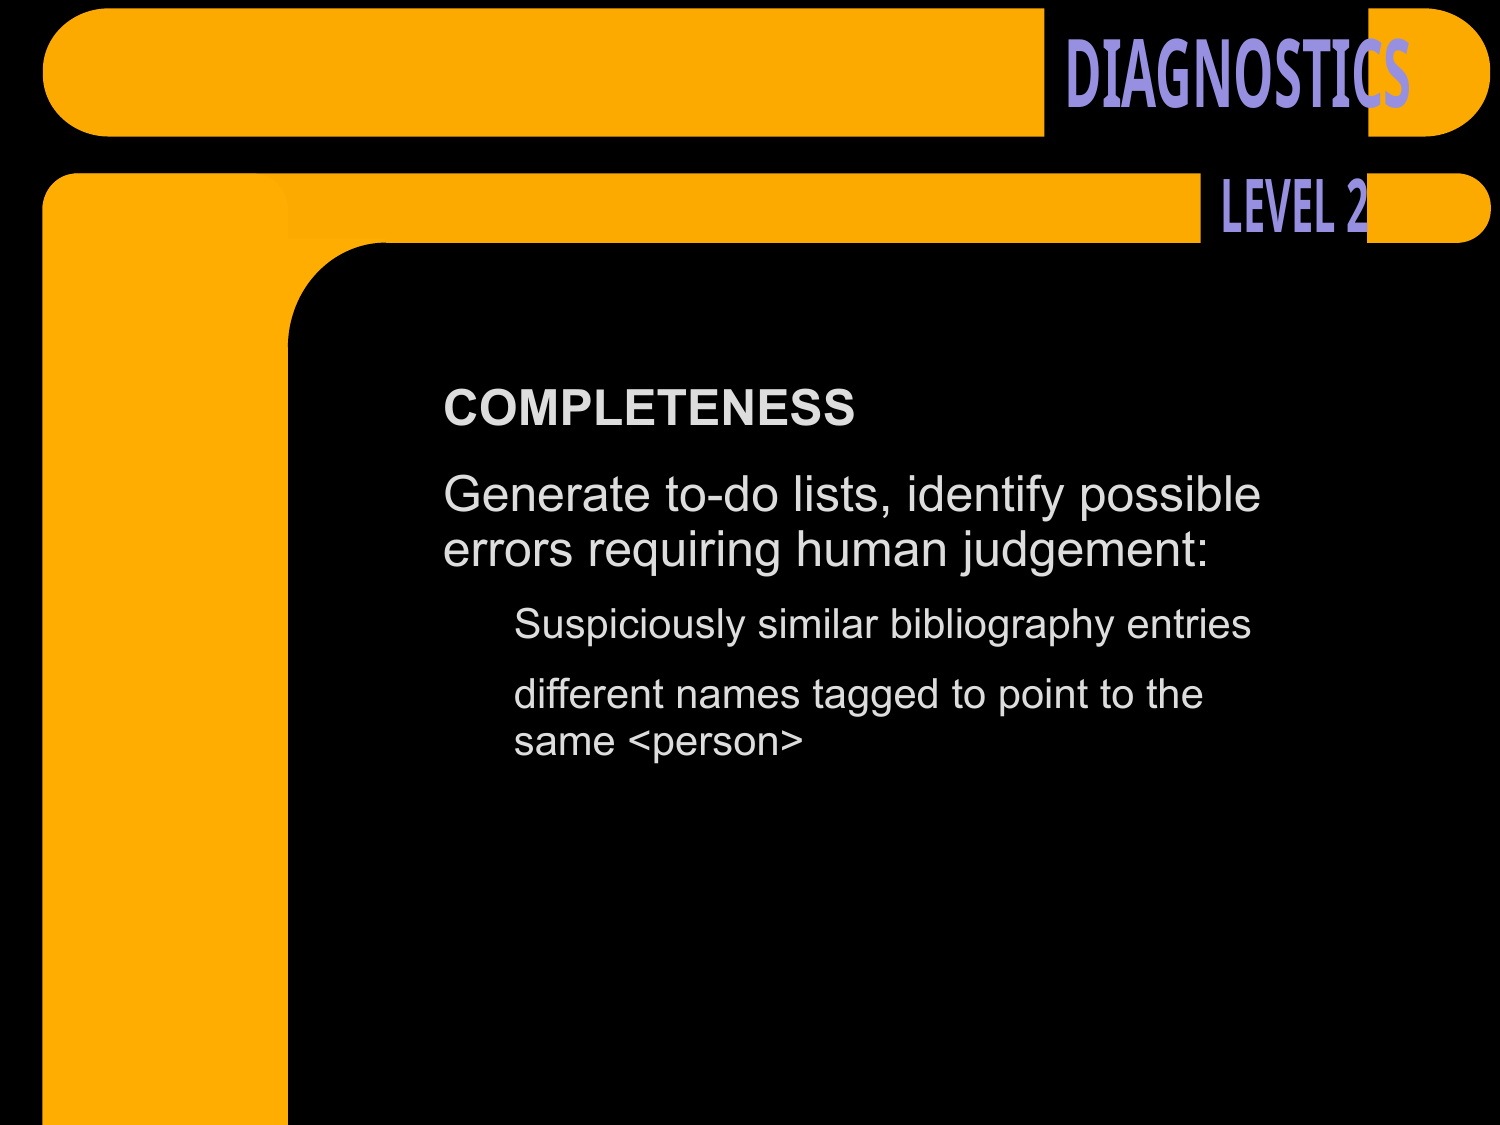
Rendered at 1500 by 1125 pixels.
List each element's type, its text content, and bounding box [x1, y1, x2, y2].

picture [0, 0, 1500, 1125]
list COMPLETENESS Generate to-do lists, identify possible errors requiring human judgement: Suspiciously similar bibliography entries different names tagged to point to the same <person> [372, 380, 1286, 1062]
